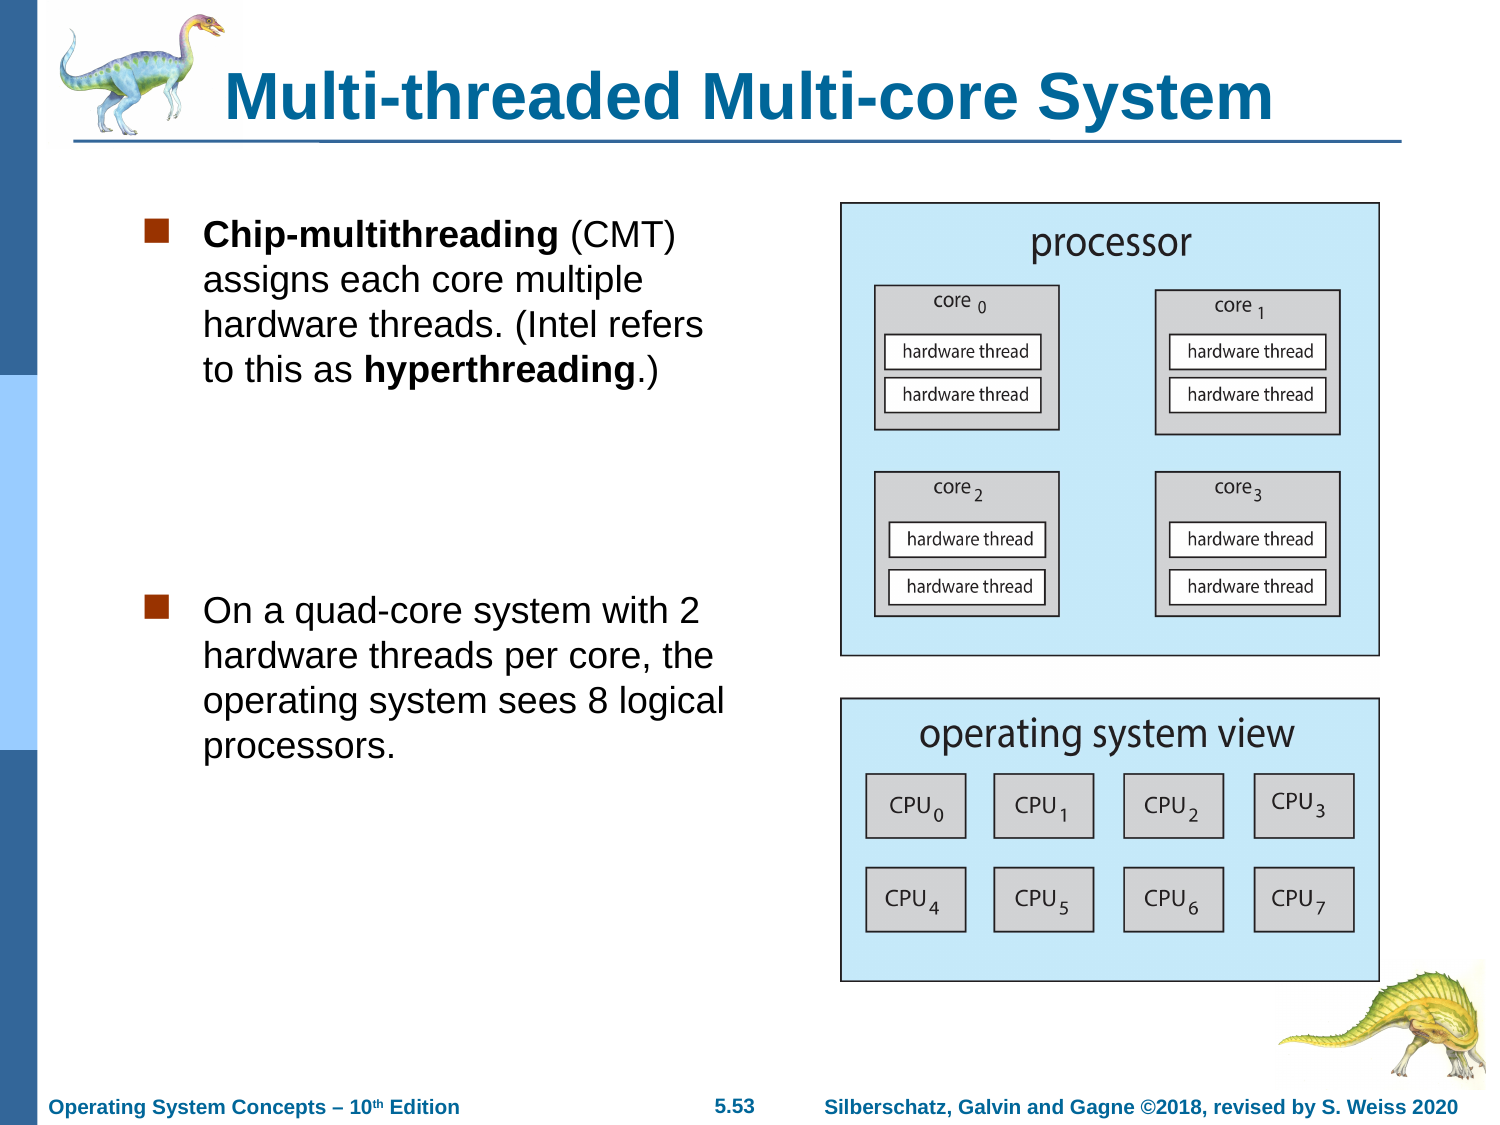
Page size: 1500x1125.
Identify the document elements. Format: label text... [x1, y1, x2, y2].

text_box Multi-threaded Multi-core System [75, 45, 1426, 141]
picture [840, 202, 1486, 1090]
picture [1141, 1099, 1149, 1104]
text_box Chip-multithreading (CMT) assigns each core multiple hardware threads. (Intel refers to this as hyperthreading.) On a quad-core system with 2 hardware threads per core, the operating system sees 8 logical processors. [132, 202, 752, 946]
picture [46, 0, 243, 149]
